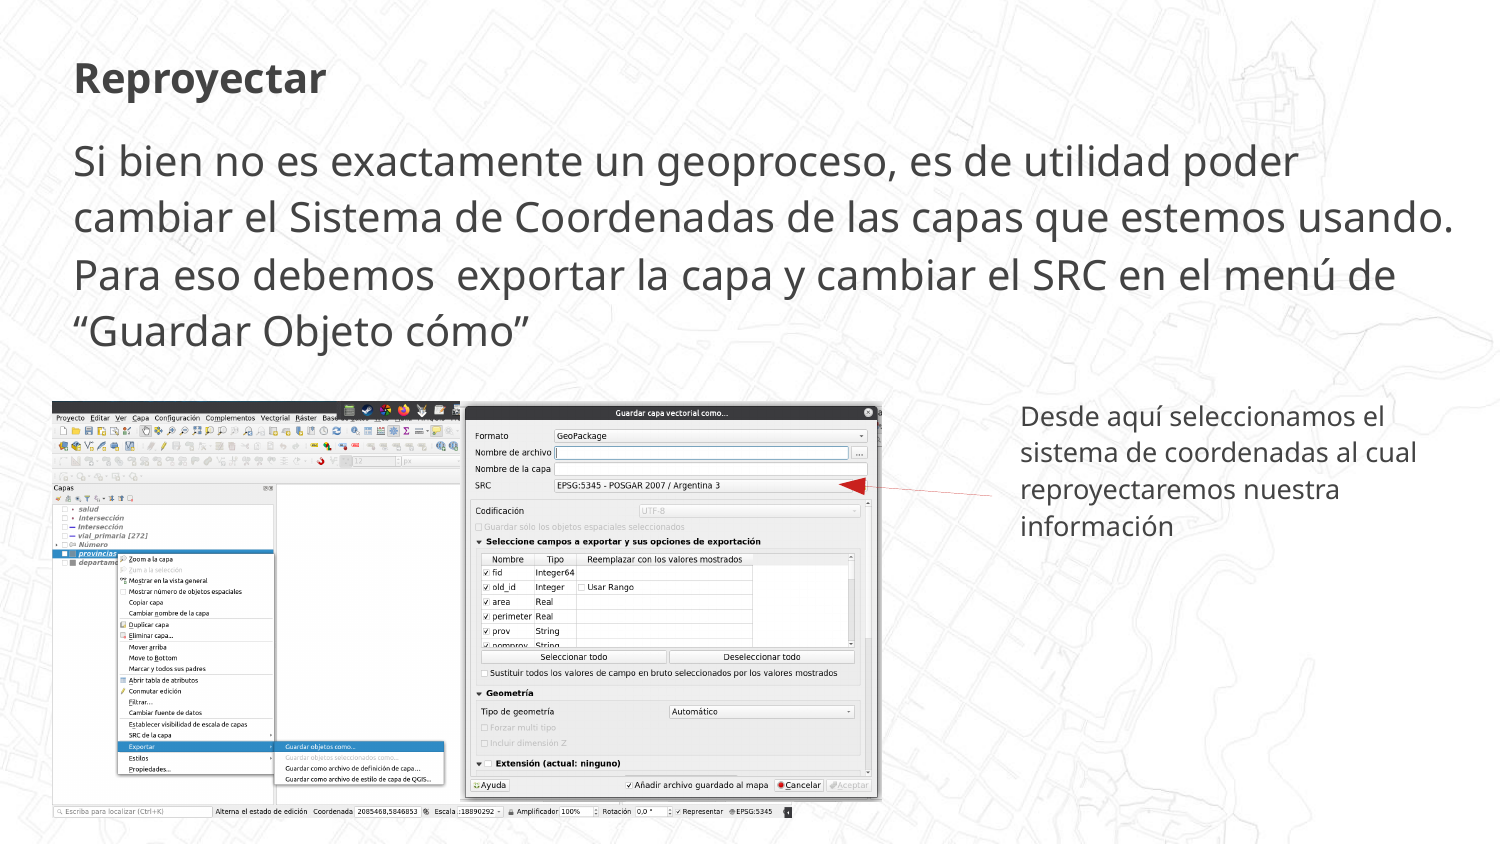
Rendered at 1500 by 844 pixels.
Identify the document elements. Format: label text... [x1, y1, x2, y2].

text_box Desde aquí seleccionamos el sistema de coordenadas al cual reproyectaremos nuestra información [1005, 389, 1441, 544]
picture [0, 0, 1500, 844]
text_box Si bien no es exactamente un geoproceso, es de utilidad poder cambiar el Sistema de Coordenadas de las capas que estemos usando. Para eso debemos exportar la capa y cambiar el SRC en el menú de “Guardar Objeto cómo” [59, 123, 1484, 340]
text_box Reproyectar [59, 41, 631, 107]
